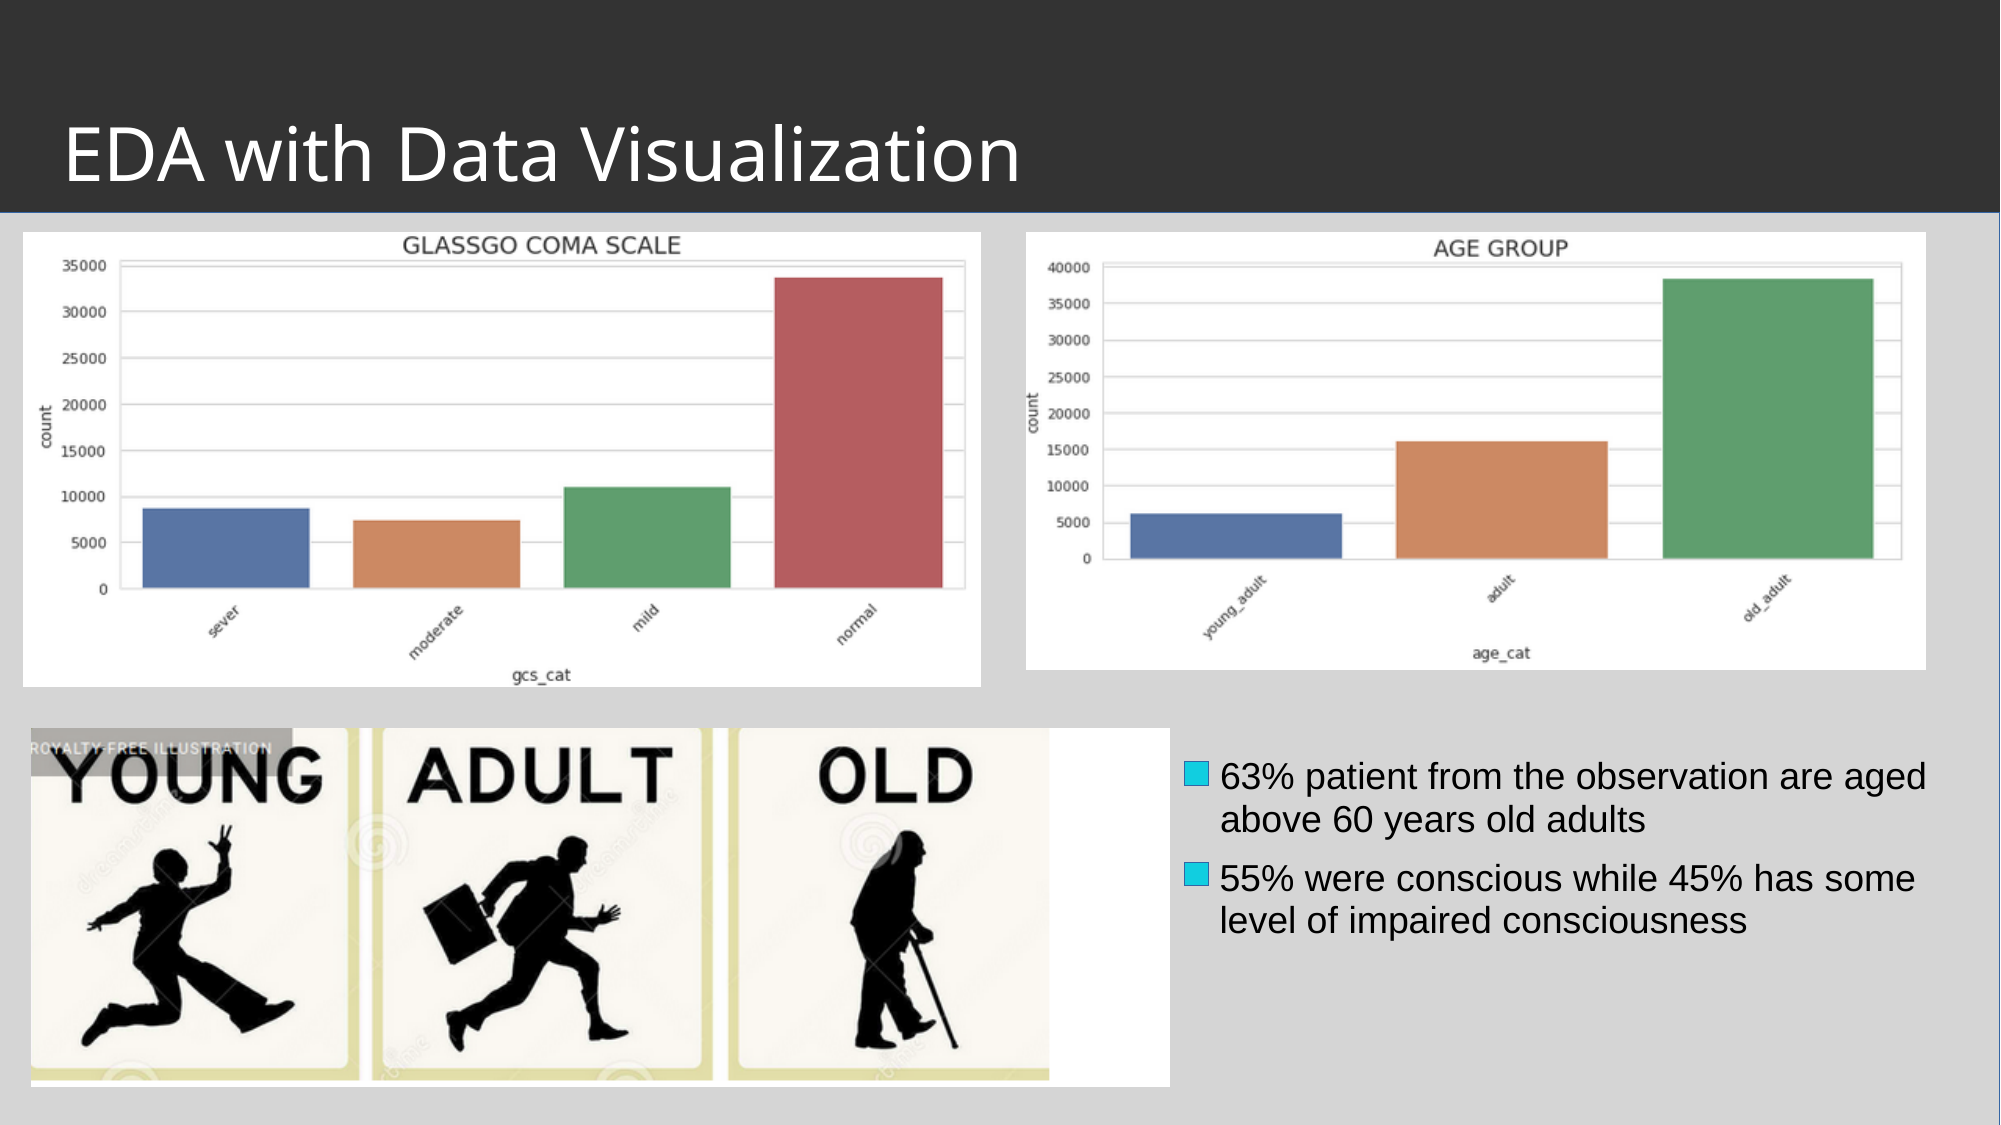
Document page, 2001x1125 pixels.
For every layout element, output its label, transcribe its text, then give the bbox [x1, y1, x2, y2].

text_box 55% were conscious while 45% has some level of impaired consciousness [1204, 850, 2000, 992]
picture [23, 232, 981, 687]
text_box 63% patient from the observation are aged above 60 years old adults [1205, 748, 1955, 850]
text_box EDA with Data Visualization [47, 93, 1229, 213]
text_box [0, 0, 2000, 1125]
picture [1026, 232, 1926, 670]
picture [31, 728, 1170, 1087]
